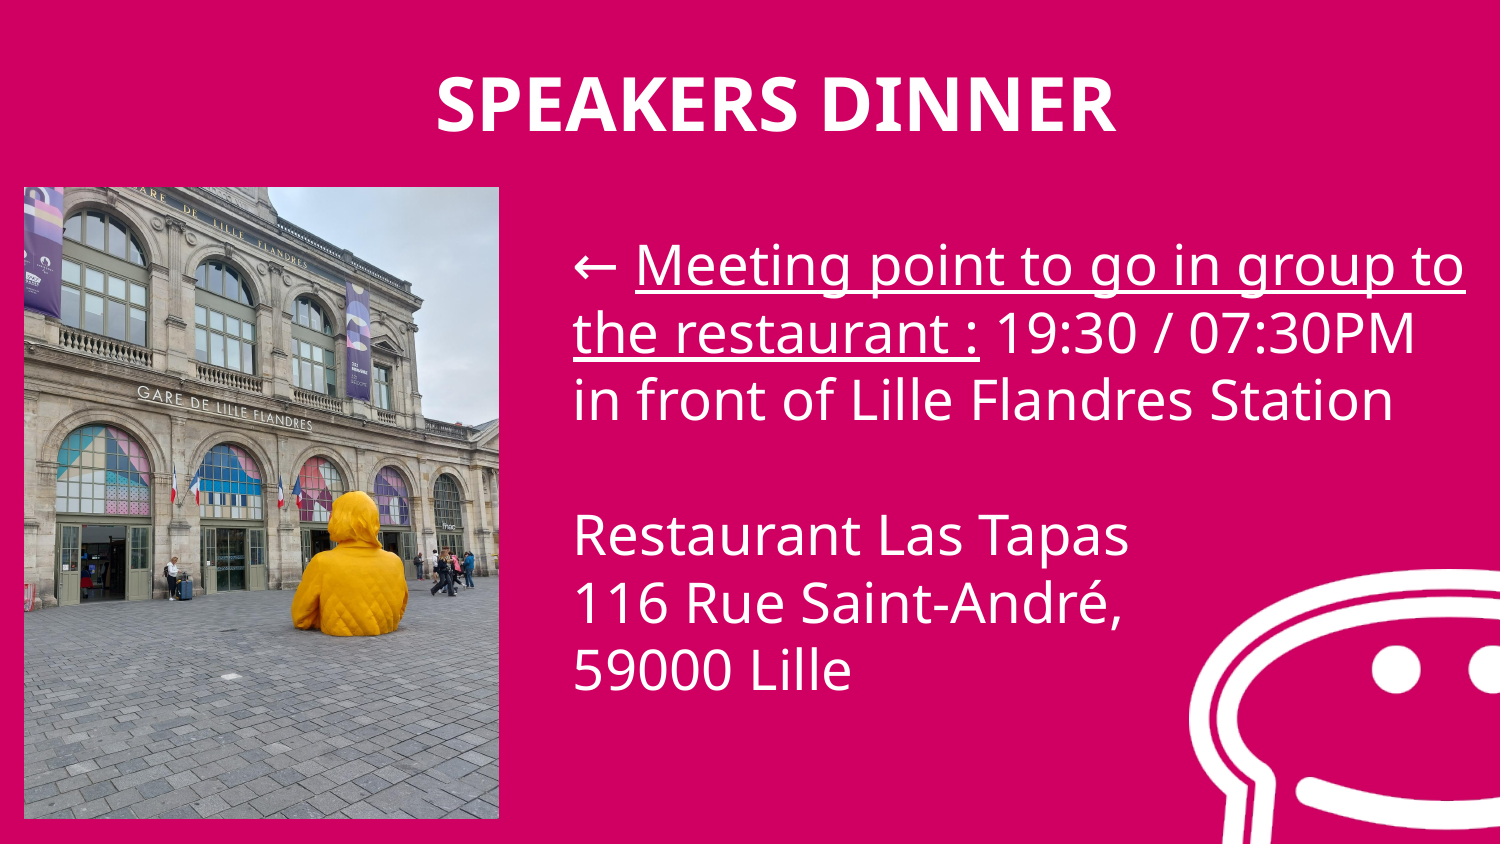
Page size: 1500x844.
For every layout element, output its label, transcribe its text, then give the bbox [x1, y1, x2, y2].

text_box ← Meeting point to go in group to the restaurant : 19:30 / 07:30PM in front of Lille Flandres Station Restaurant Las Tapas 116 Rue Saint-André, 59000 Lille [557, 214, 1488, 804]
picture [24, 187, 499, 819]
text_box SPEAKERS DINNER [52, 41, 1500, 162]
picture [1189, 569, 1500, 844]
